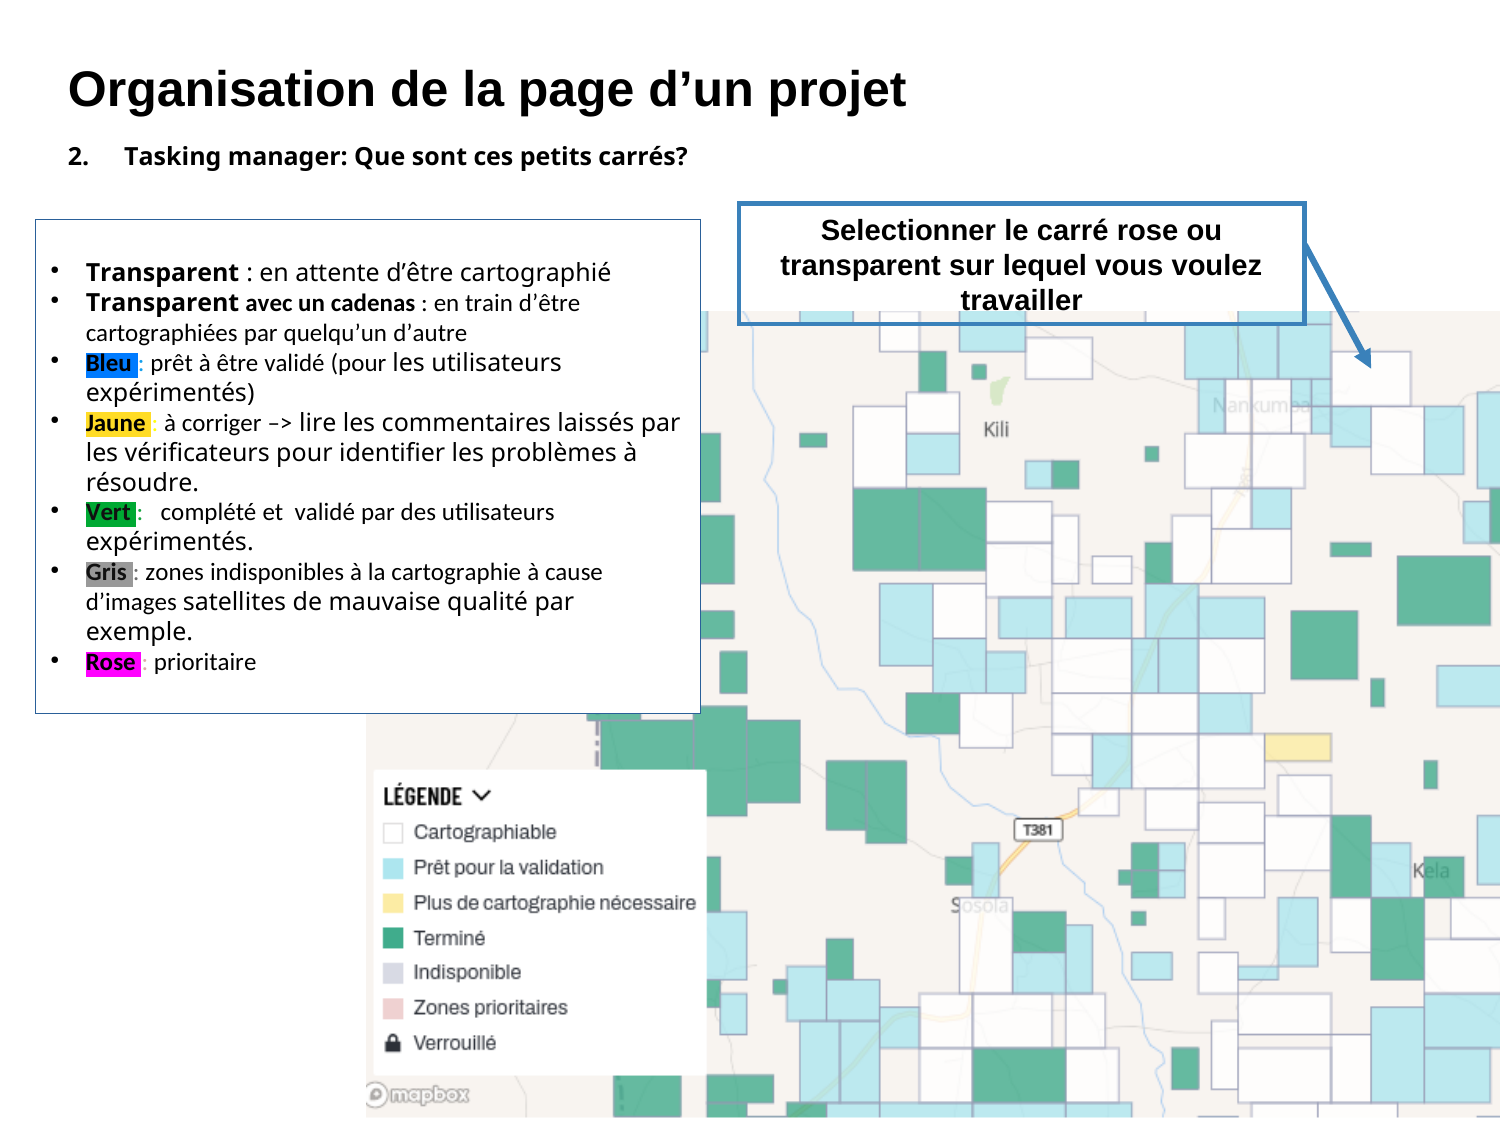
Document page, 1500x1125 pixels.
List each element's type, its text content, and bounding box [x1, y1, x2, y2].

text_box Selectionner le carré rose ou transparent sur lequel vous voulez travailler [739, 203, 1305, 324]
text_box Tasking manager: Que sont ces petits carrés? [53, 124, 906, 180]
text_box Organisation de la page d’un projet [53, 48, 1459, 125]
text_box Transparent : en attente d’être cartographié Transparent avec un cadenas : en train d’être cartographiées par quelqu’un d’autre Bleu : prêt à être validé (pour les utilisateurs expérimentés) Jaune : à corriger –> lire les commentaires laissés par les vérificateurs pour identifier les problèmes à résoudre. Vert : complété et validé par des utilisateurs expérimentés. Gris : zones indisponibles à la cartographie à cause d’images satellites de mauvaise qualité par exemple. Rose : prioritaire [35, 218, 701, 714]
picture [366, 311, 1500, 1121]
